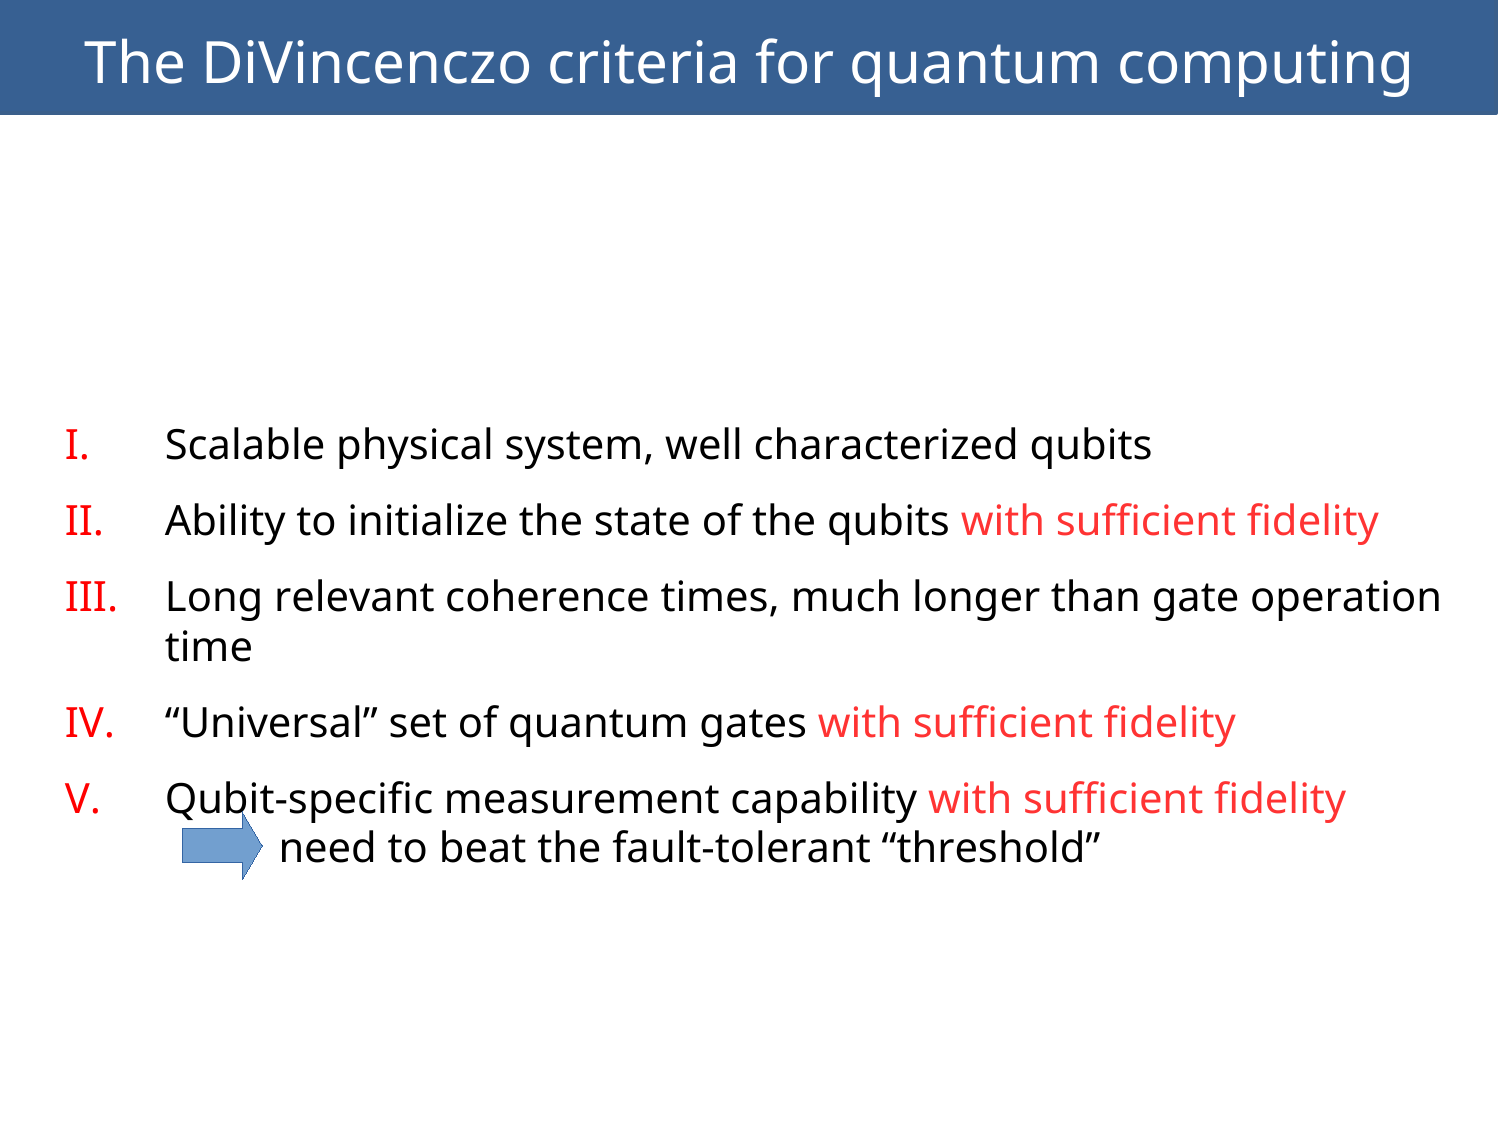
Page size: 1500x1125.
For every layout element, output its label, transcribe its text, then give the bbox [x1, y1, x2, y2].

text_box The DiVincenczo criteria for quantum computing [45, 17, 1454, 103]
text_box Scalable physical system, well characterized qubits Ability to initialize the state of the qubits with sufficient fidelity Long relevant coherence times, much longer than gate operation time “Universal” set of quantum gates with sufficient fidelity Qubit-specific measurement capability with sufficient fidelity [49, 409, 1500, 830]
text_box [182, 811, 263, 880]
text_box need to beat the fault-tolerant “threshold” [263, 813, 1077, 879]
